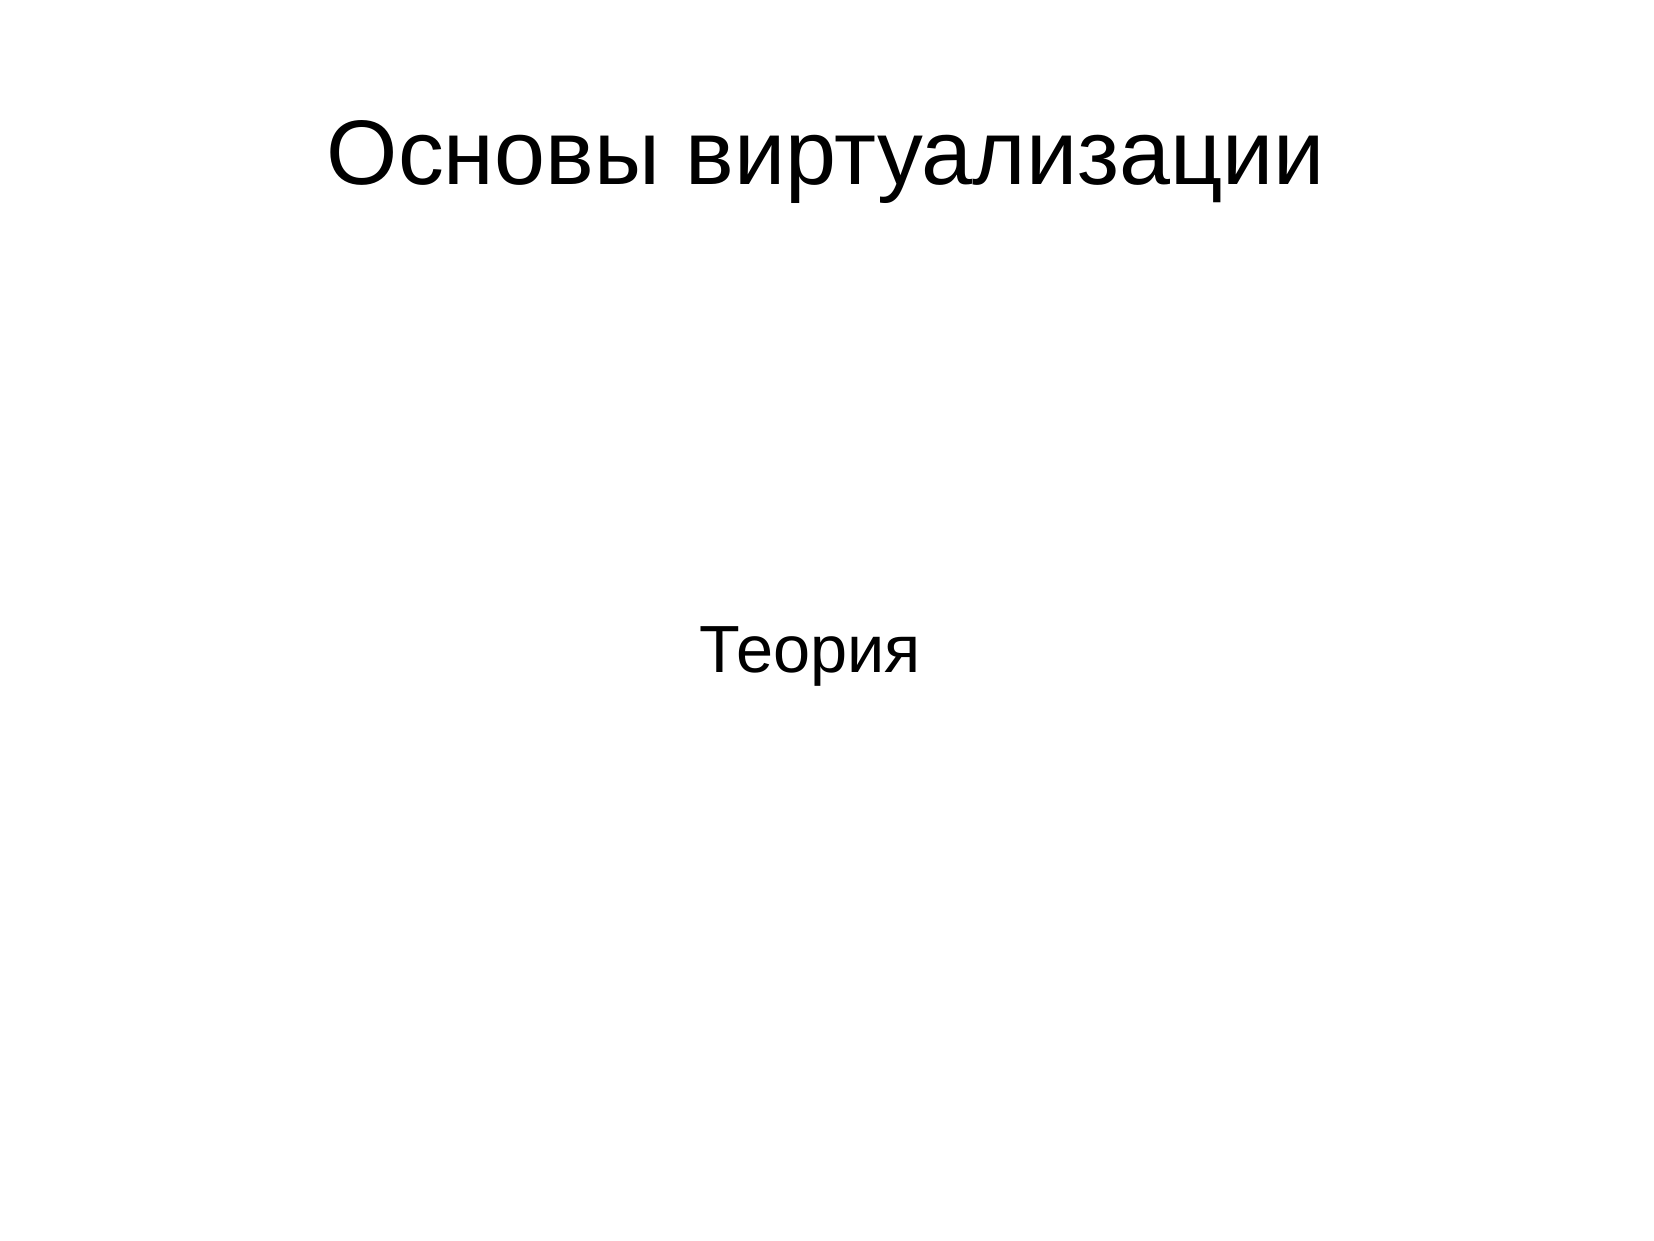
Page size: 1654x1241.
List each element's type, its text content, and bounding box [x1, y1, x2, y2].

subtitle Теория [82, 290, 1538, 1010]
title Основы виртуализации [82, 49, 1571, 257]
